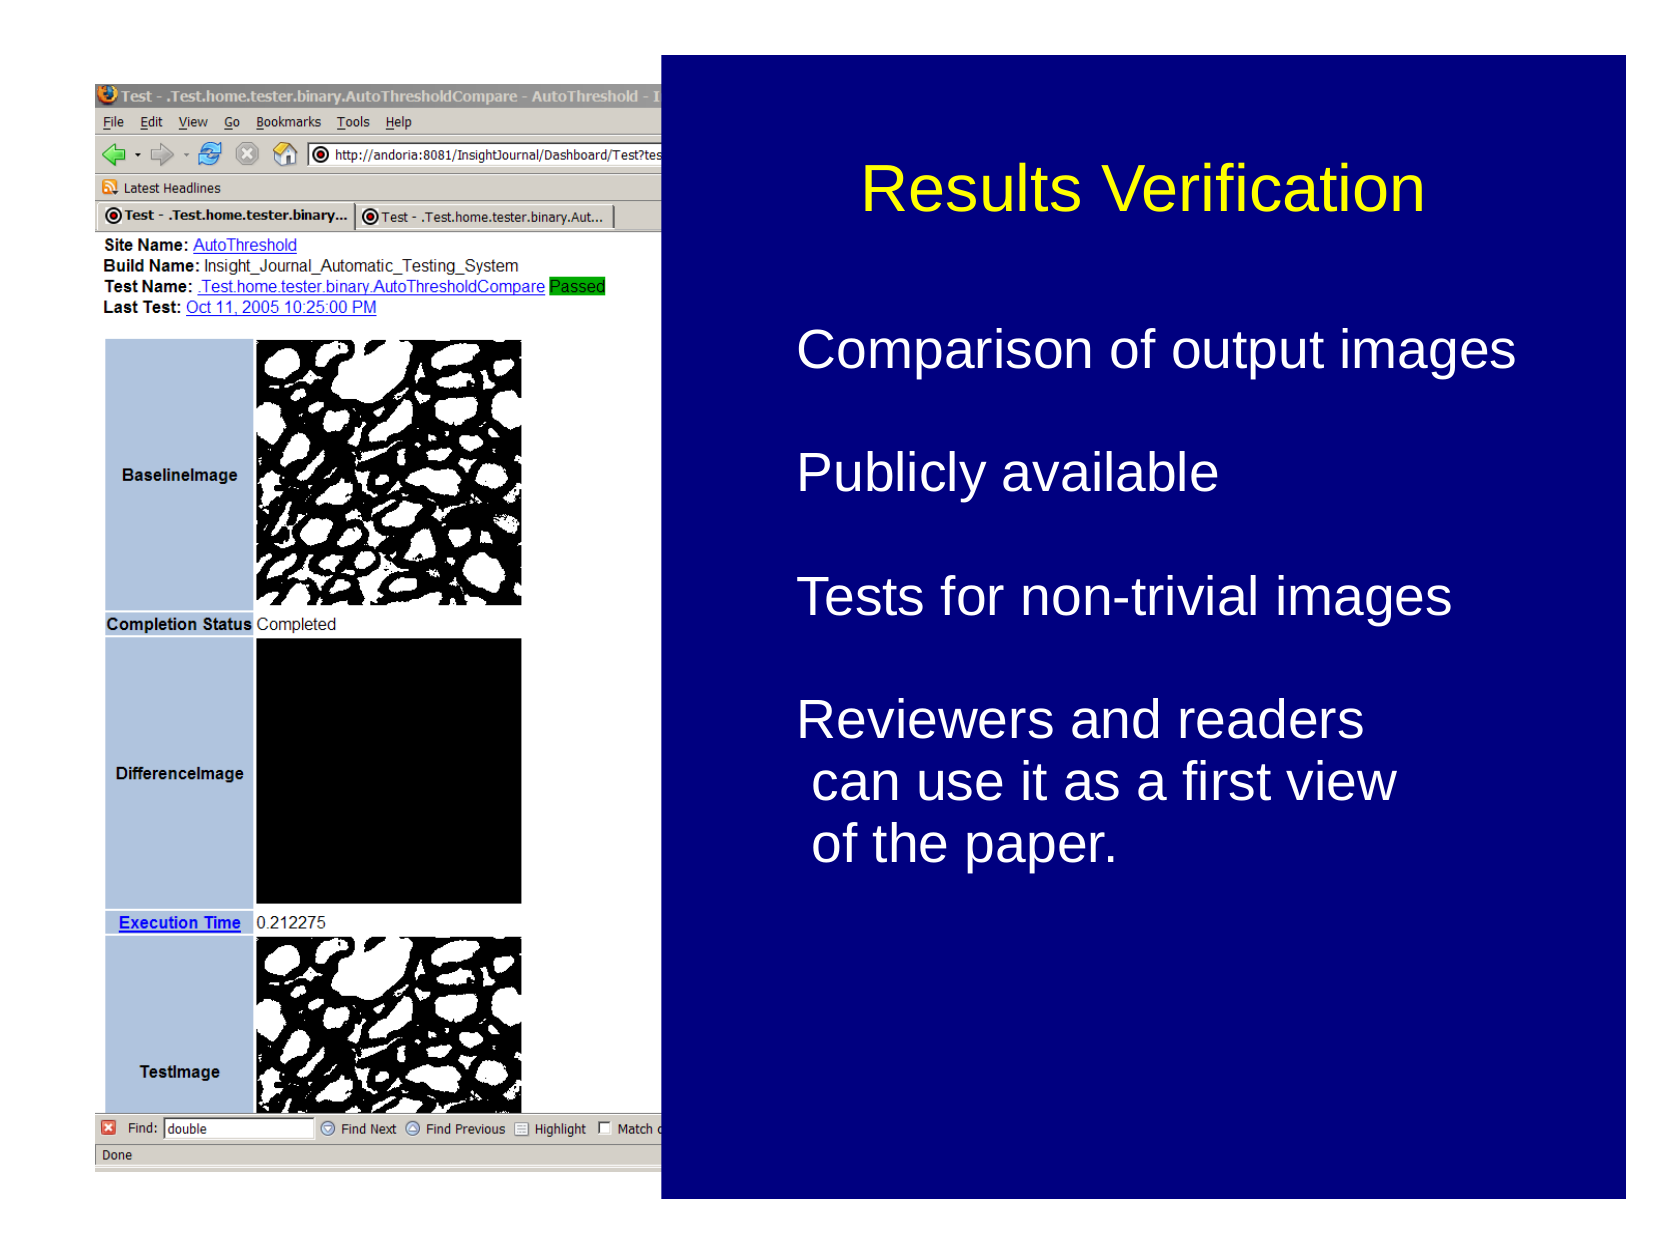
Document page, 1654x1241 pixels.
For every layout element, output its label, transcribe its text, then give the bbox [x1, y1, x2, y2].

picture [95, 84, 661, 1172]
text_box Results Verification [785, 143, 1503, 234]
text_box Comparison of output images Publicly available Tests for non-trivial images Reviewers and readers can use it as a first view of the paper. [661, 55, 1626, 1199]
